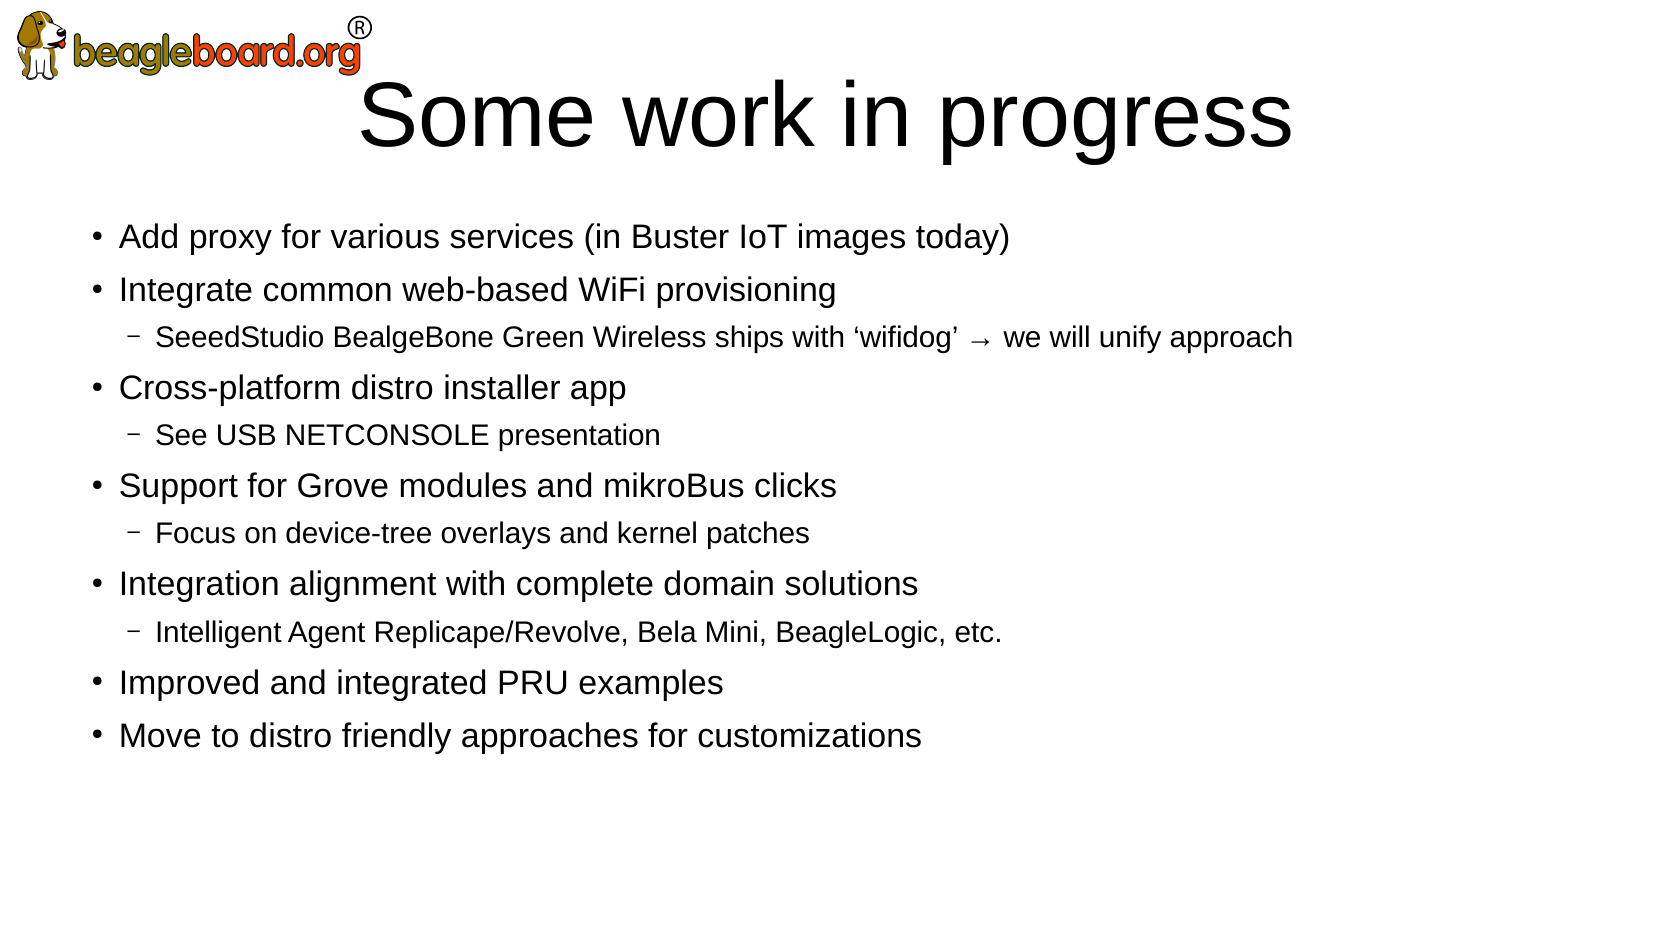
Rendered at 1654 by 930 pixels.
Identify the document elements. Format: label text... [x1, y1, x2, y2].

picture [17, 11, 372, 80]
title Some work in progress [82, 37, 1571, 193]
list Add proxy for various services (in Buster IoT images today) Integrate common web-based WiFi provisioning SeeedStudio BealgeBone Green Wireless ships with ‘wifidog’ → we will unify approach Cross-platform distro installer app See USB NETCONSOLE presentation Support for Grove modules and mikroBus clicks Focus on device-tree overlays and kernel patches Integration alignment with complete domain solutions Intelligent Agent Replicape/Revolve, Bela Mini, BeagleLogic, etc. Improved and integrated PRU examples Move to distro friendly approaches for customizations [82, 217, 1571, 757]
